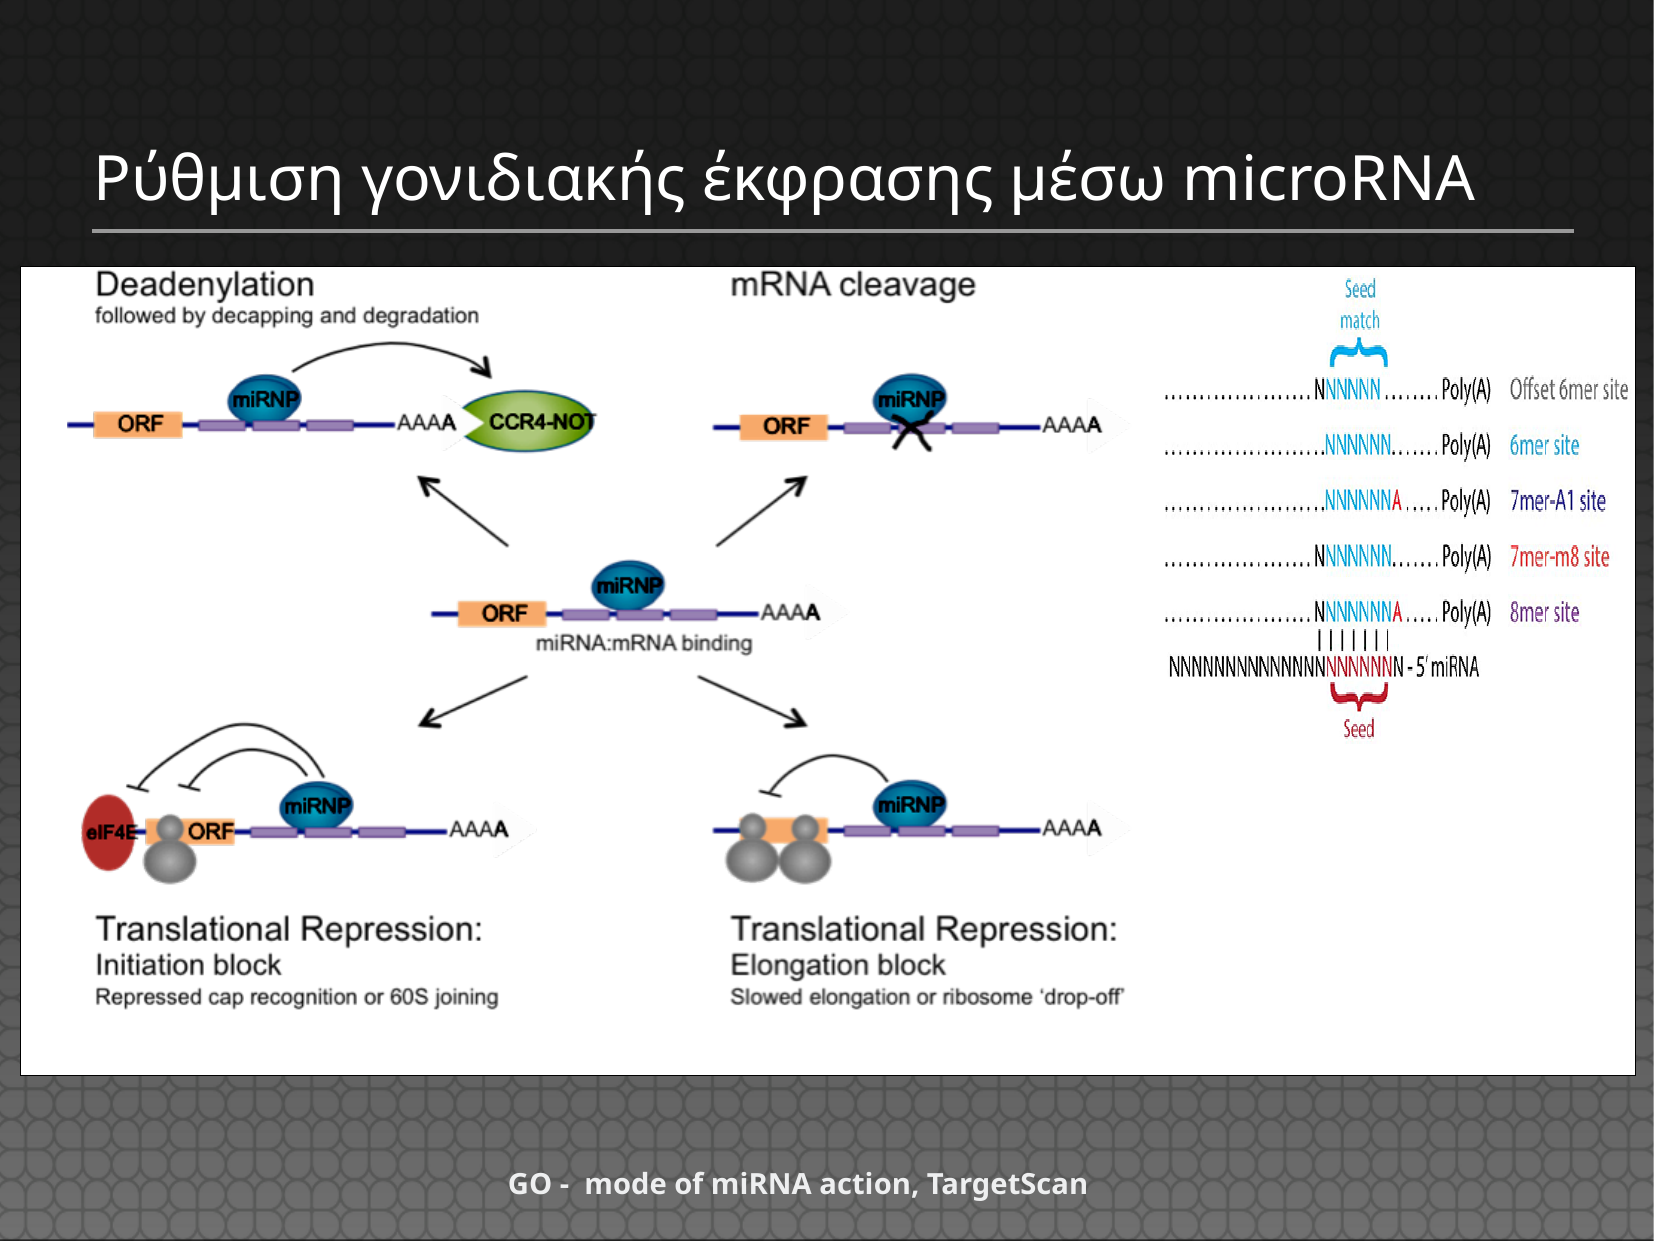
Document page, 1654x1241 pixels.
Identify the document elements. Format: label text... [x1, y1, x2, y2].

text_box [20, 266, 1636, 1076]
picture [0, 0, 1654, 1241]
title Ρύθμιση γονιδιακής έκφρασης μέσω microRNA [93, 100, 1654, 251]
text_box GO - mode of miRNA action, TargetScan [438, 1155, 1159, 1205]
